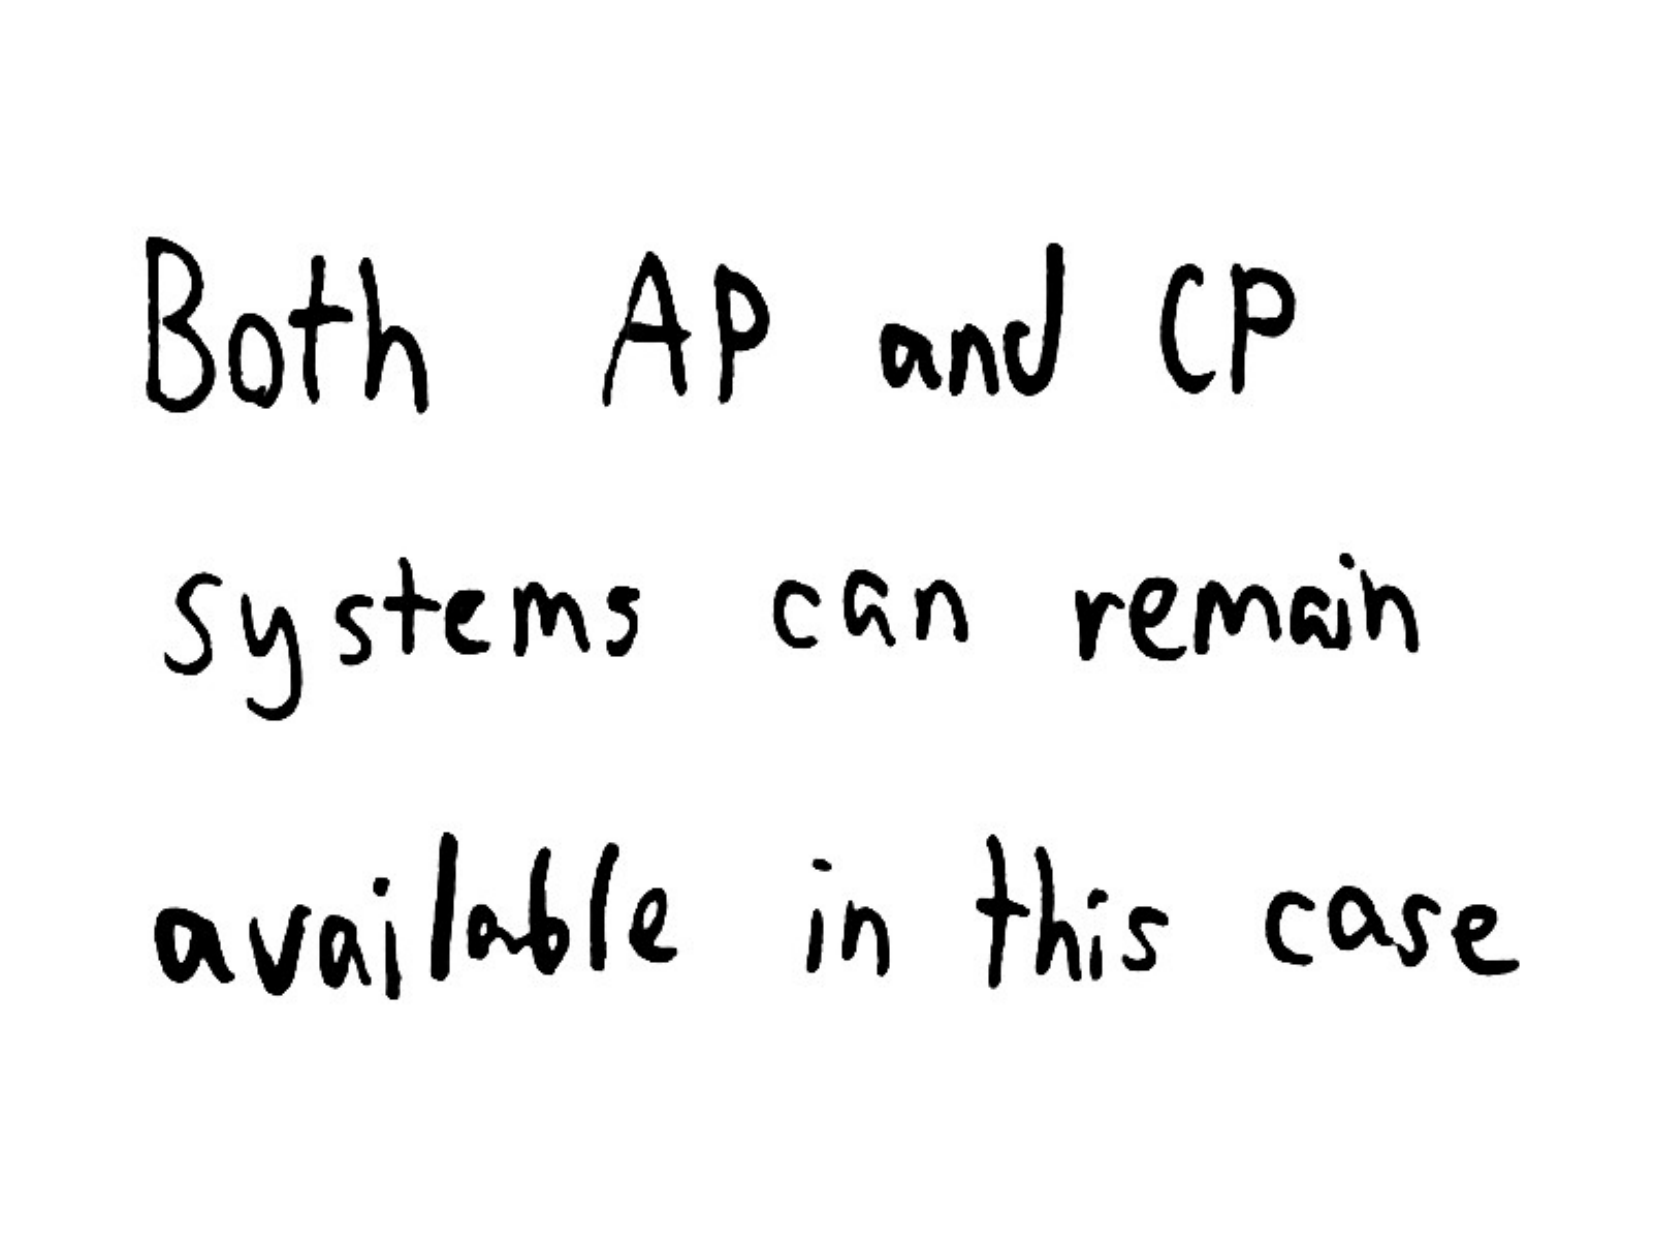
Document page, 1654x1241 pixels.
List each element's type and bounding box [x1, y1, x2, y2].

picture [0, 194, 1654, 1087]
